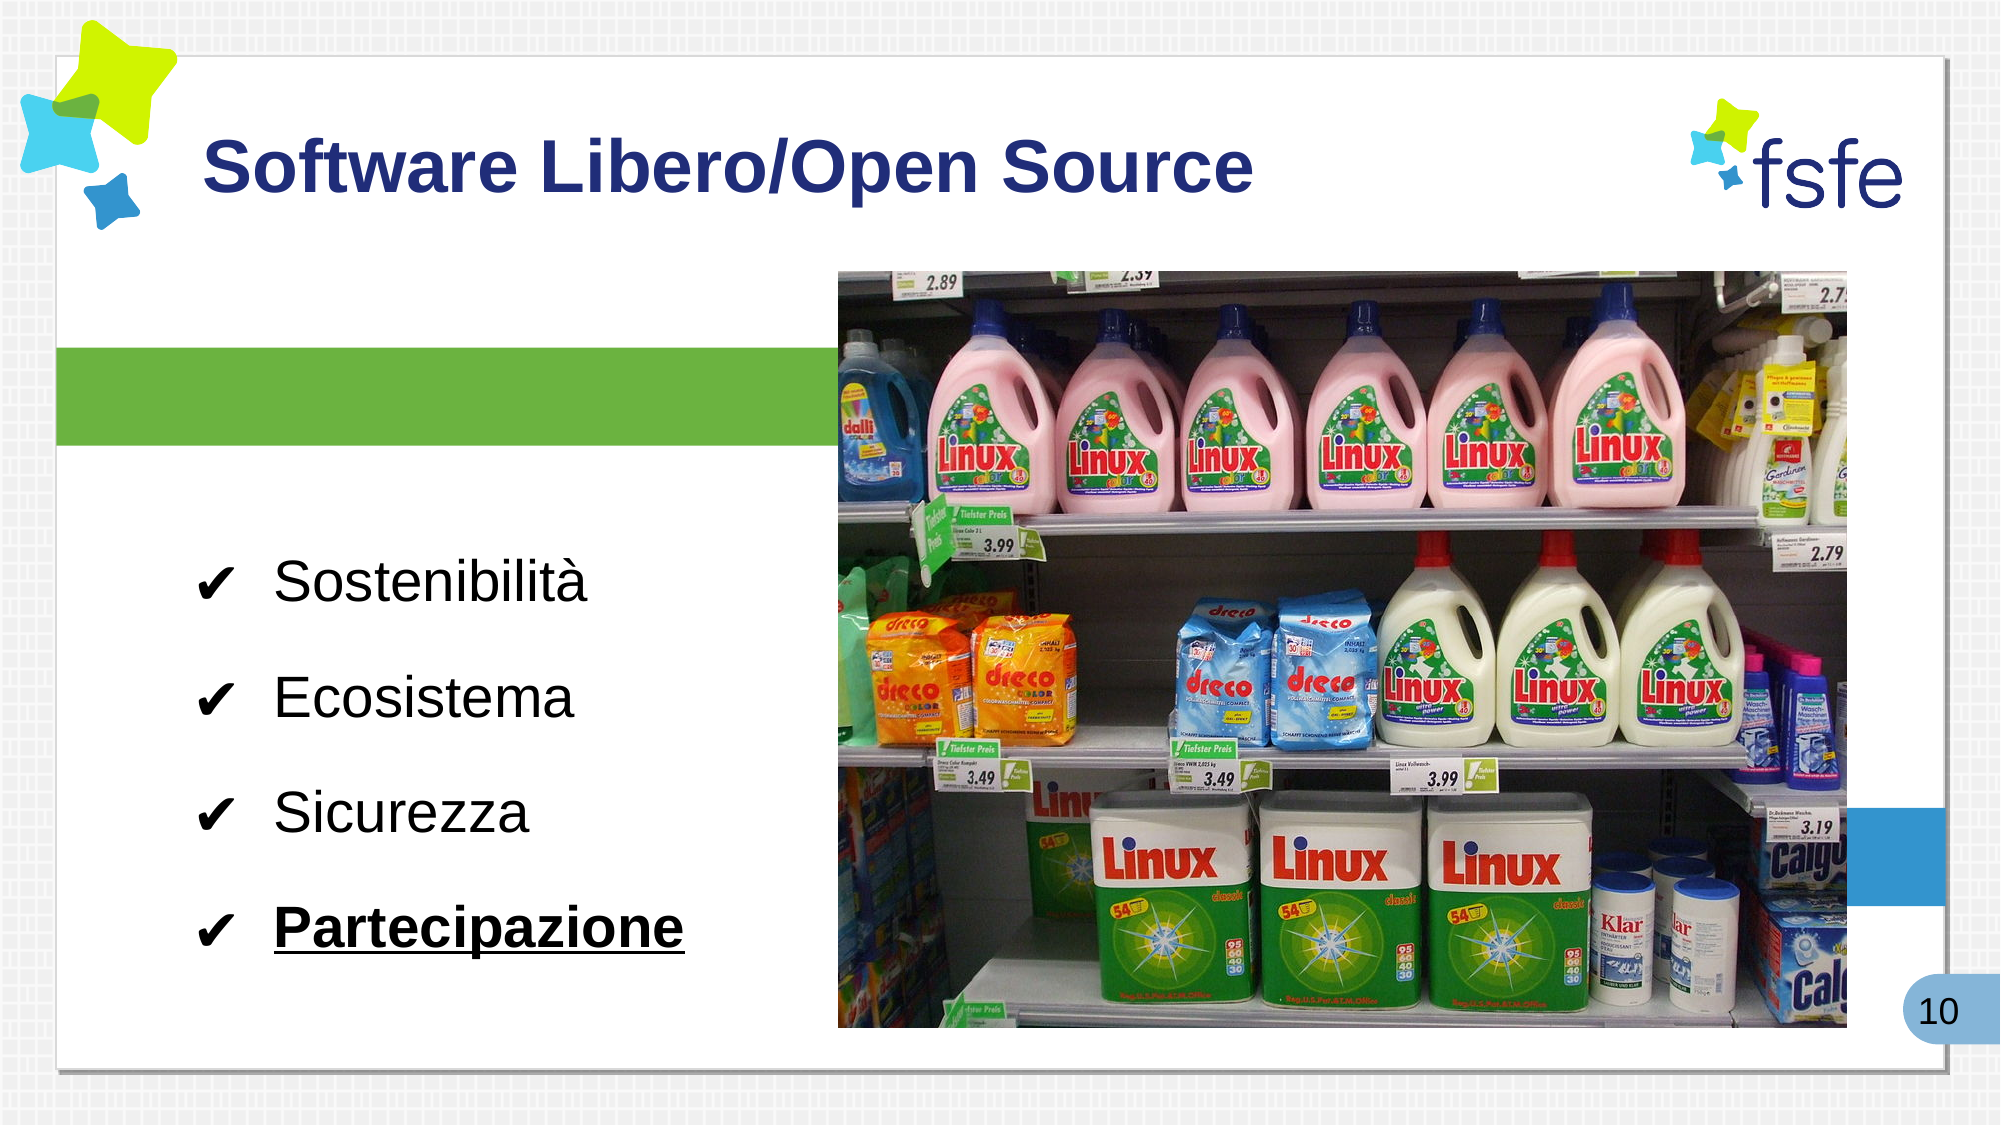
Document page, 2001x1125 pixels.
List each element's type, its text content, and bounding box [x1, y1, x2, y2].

picture [1689, 97, 1903, 209]
picture [0, 0, 2001, 1125]
text_box Sostenibilità Ecosistema Sicurezza Partecipazione [177, 535, 868, 1125]
text_box Software Libero/Open Source [187, 110, 1613, 196]
picture [838, 271, 1847, 1028]
